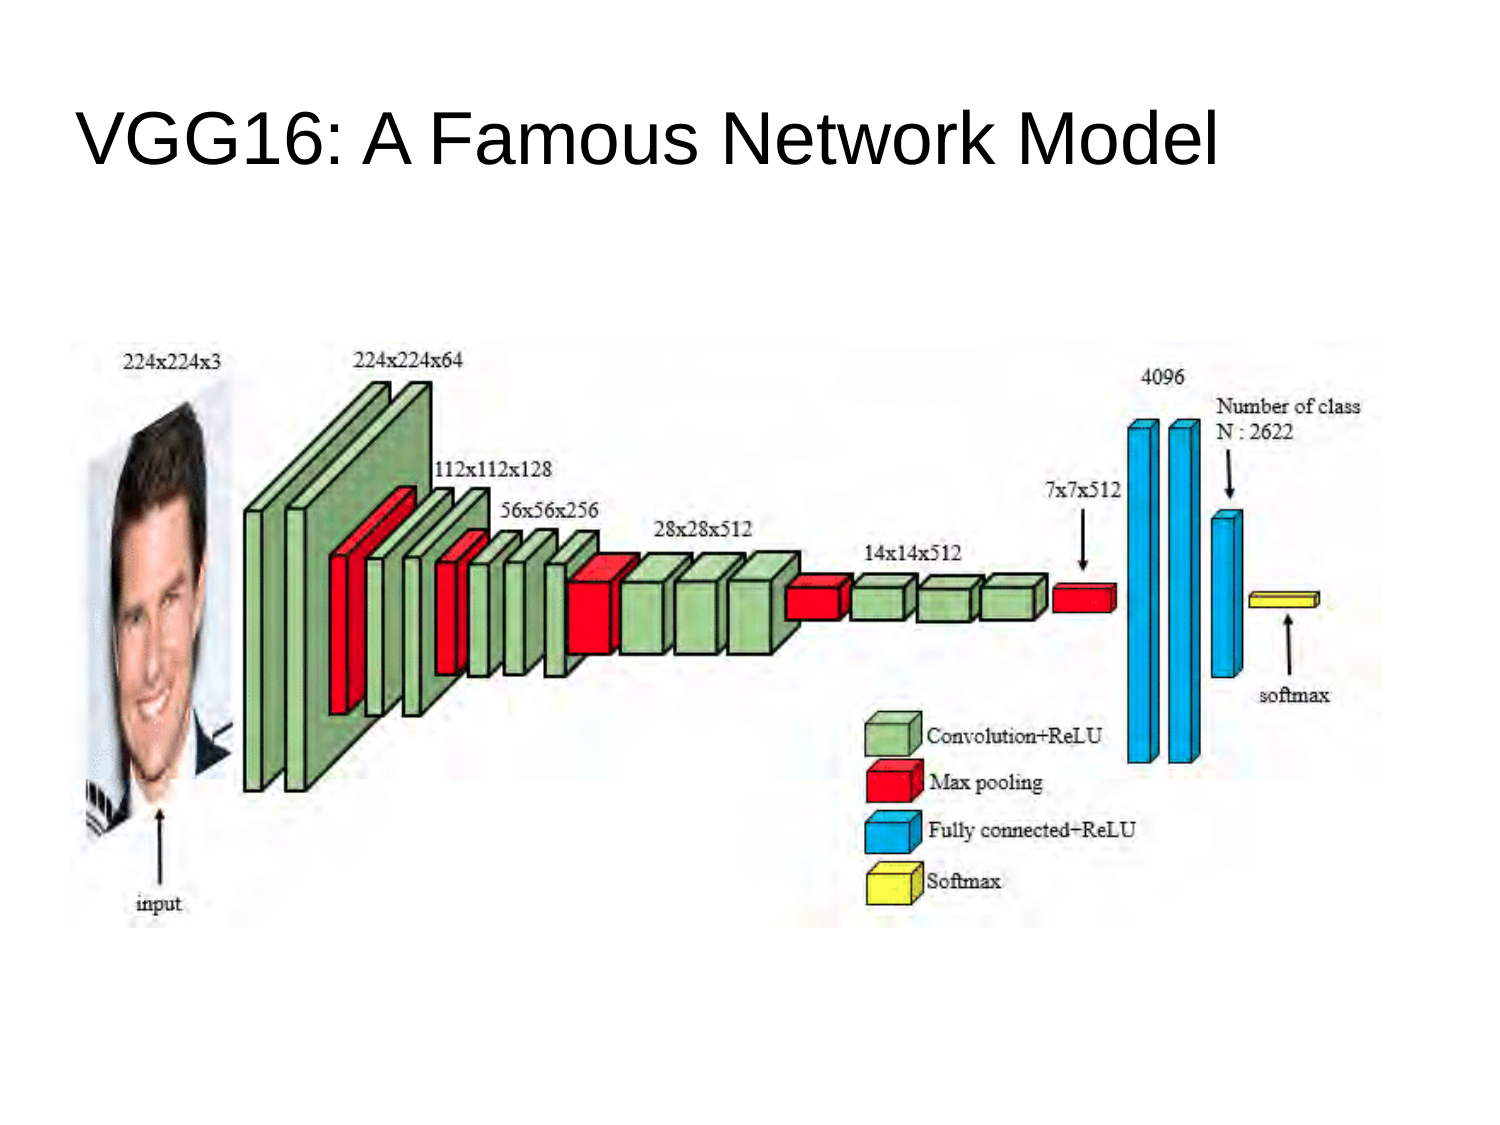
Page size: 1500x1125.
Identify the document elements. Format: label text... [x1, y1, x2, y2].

picture [71, 342, 1382, 928]
title VGG16: A Famous Network Model [75, 45, 1247, 233]
